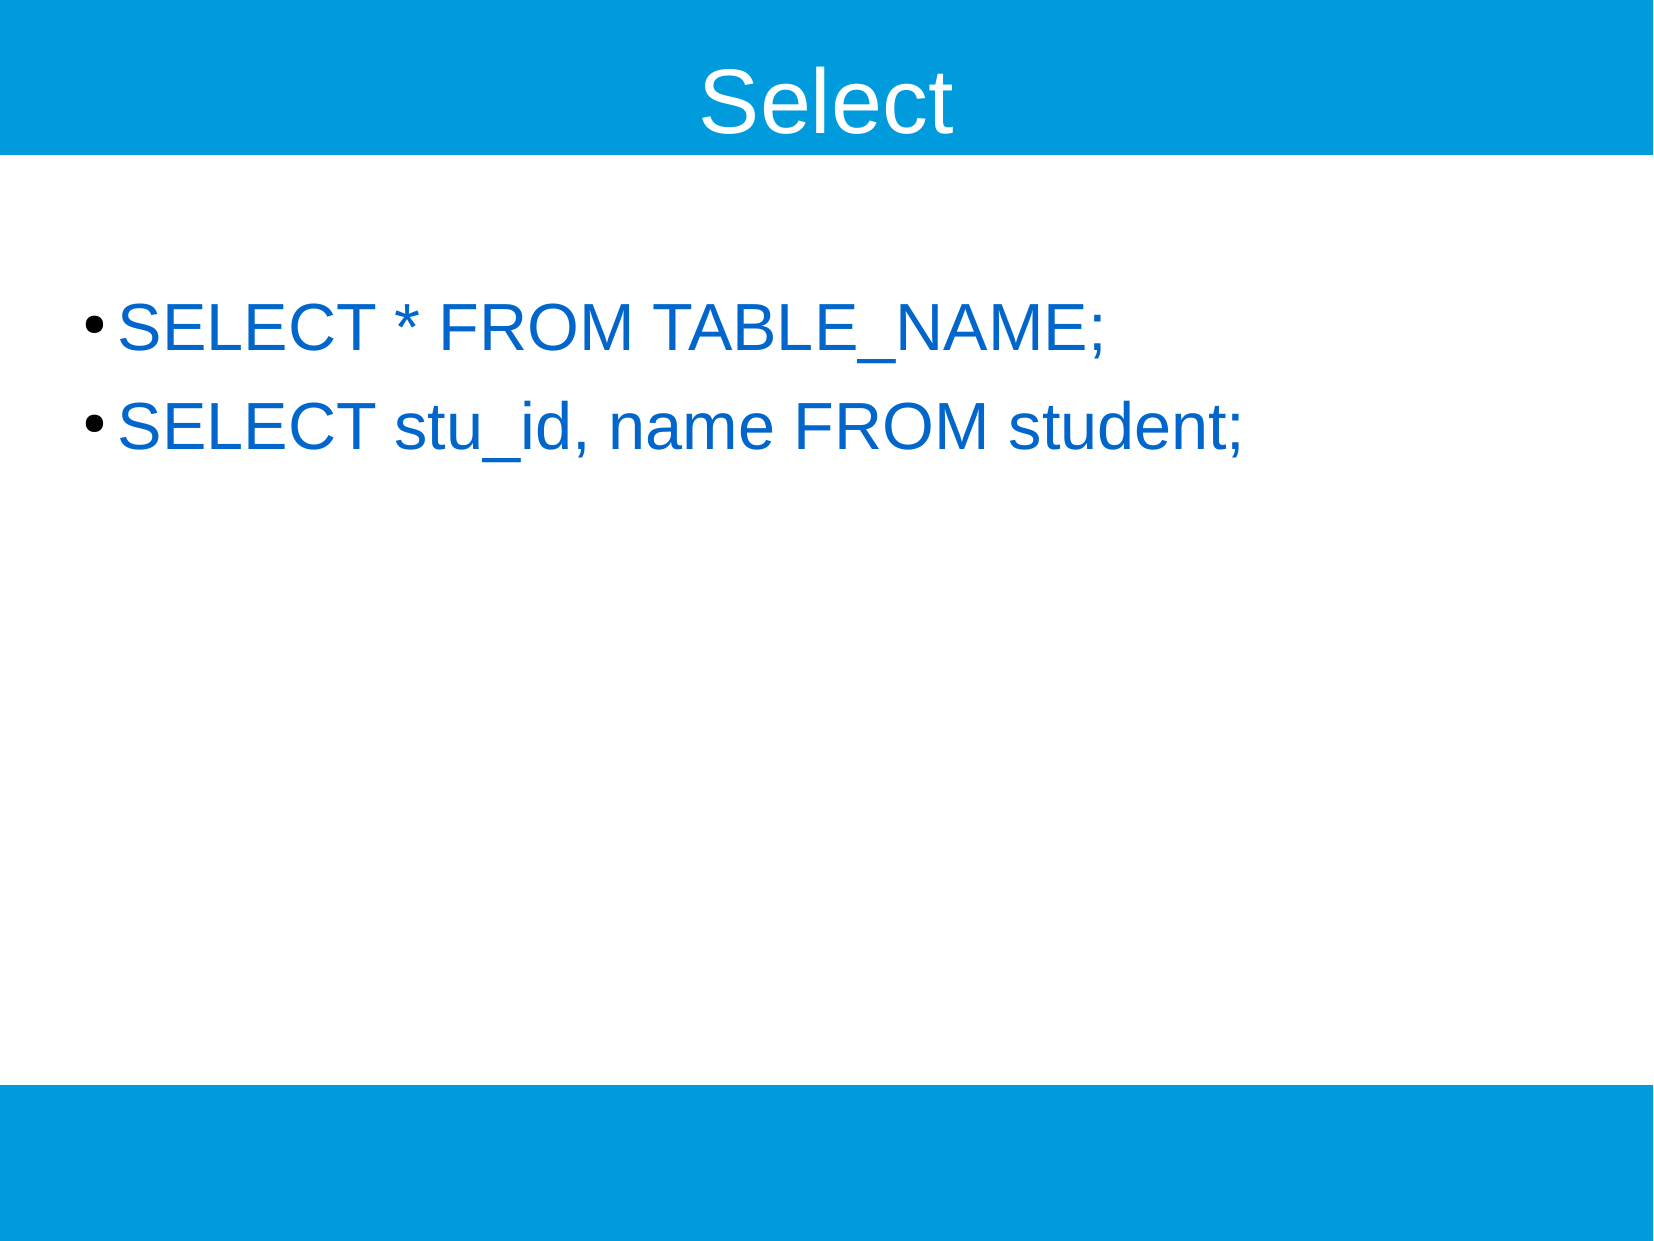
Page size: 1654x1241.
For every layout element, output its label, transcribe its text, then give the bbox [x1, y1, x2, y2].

title Select [82, 49, 1571, 155]
list SELECT * FROM TABLE_NAME; SELECT stu_id, name FROM student; [82, 290, 1571, 1010]
